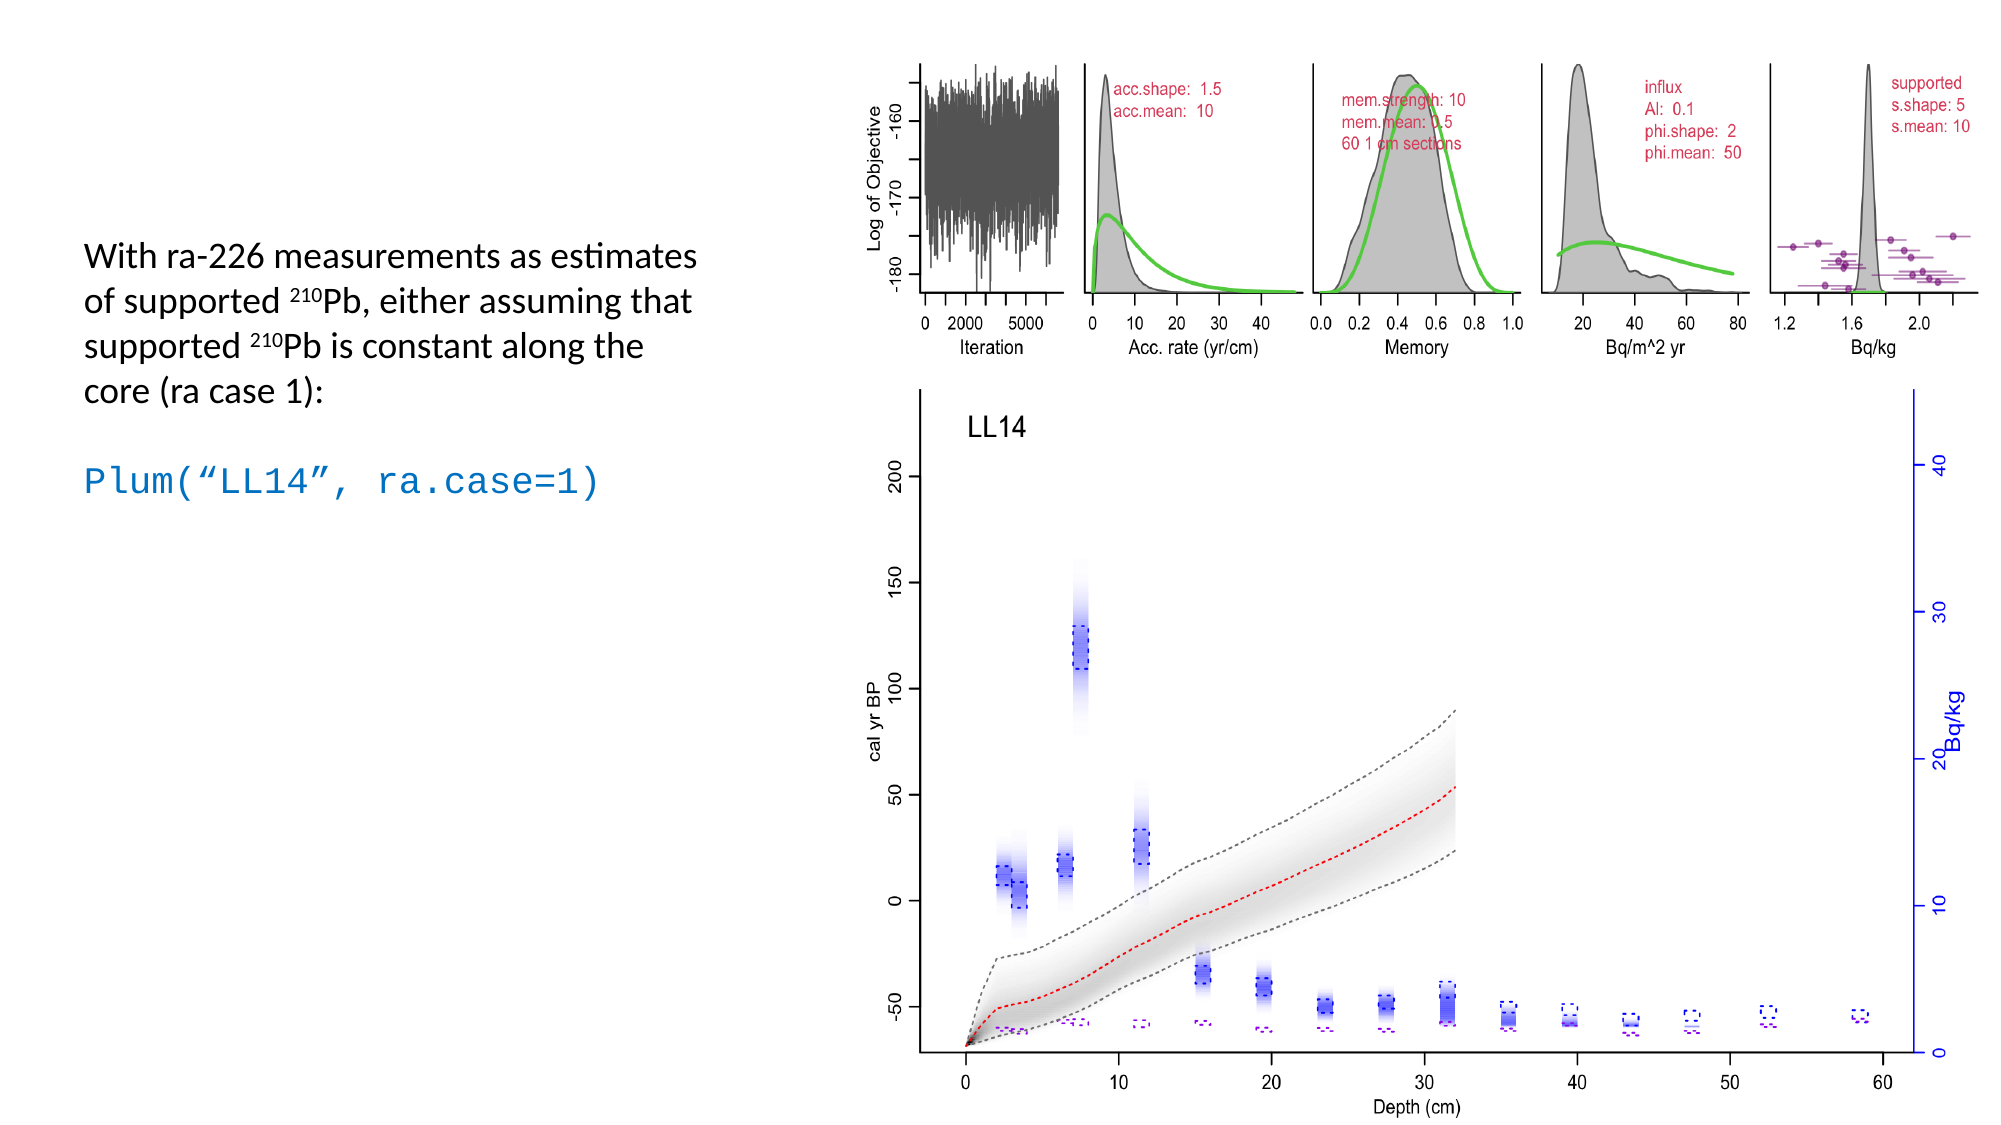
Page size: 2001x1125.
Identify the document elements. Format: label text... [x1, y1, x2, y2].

picture [856, 40, 1998, 1125]
text_box With ra-226 measurements as estimates of supported 210Pb, either assuming that supported 210Pb is constant along the core (ra case 1): Plum(“LL14”, ra.case=1) [69, 223, 730, 509]
